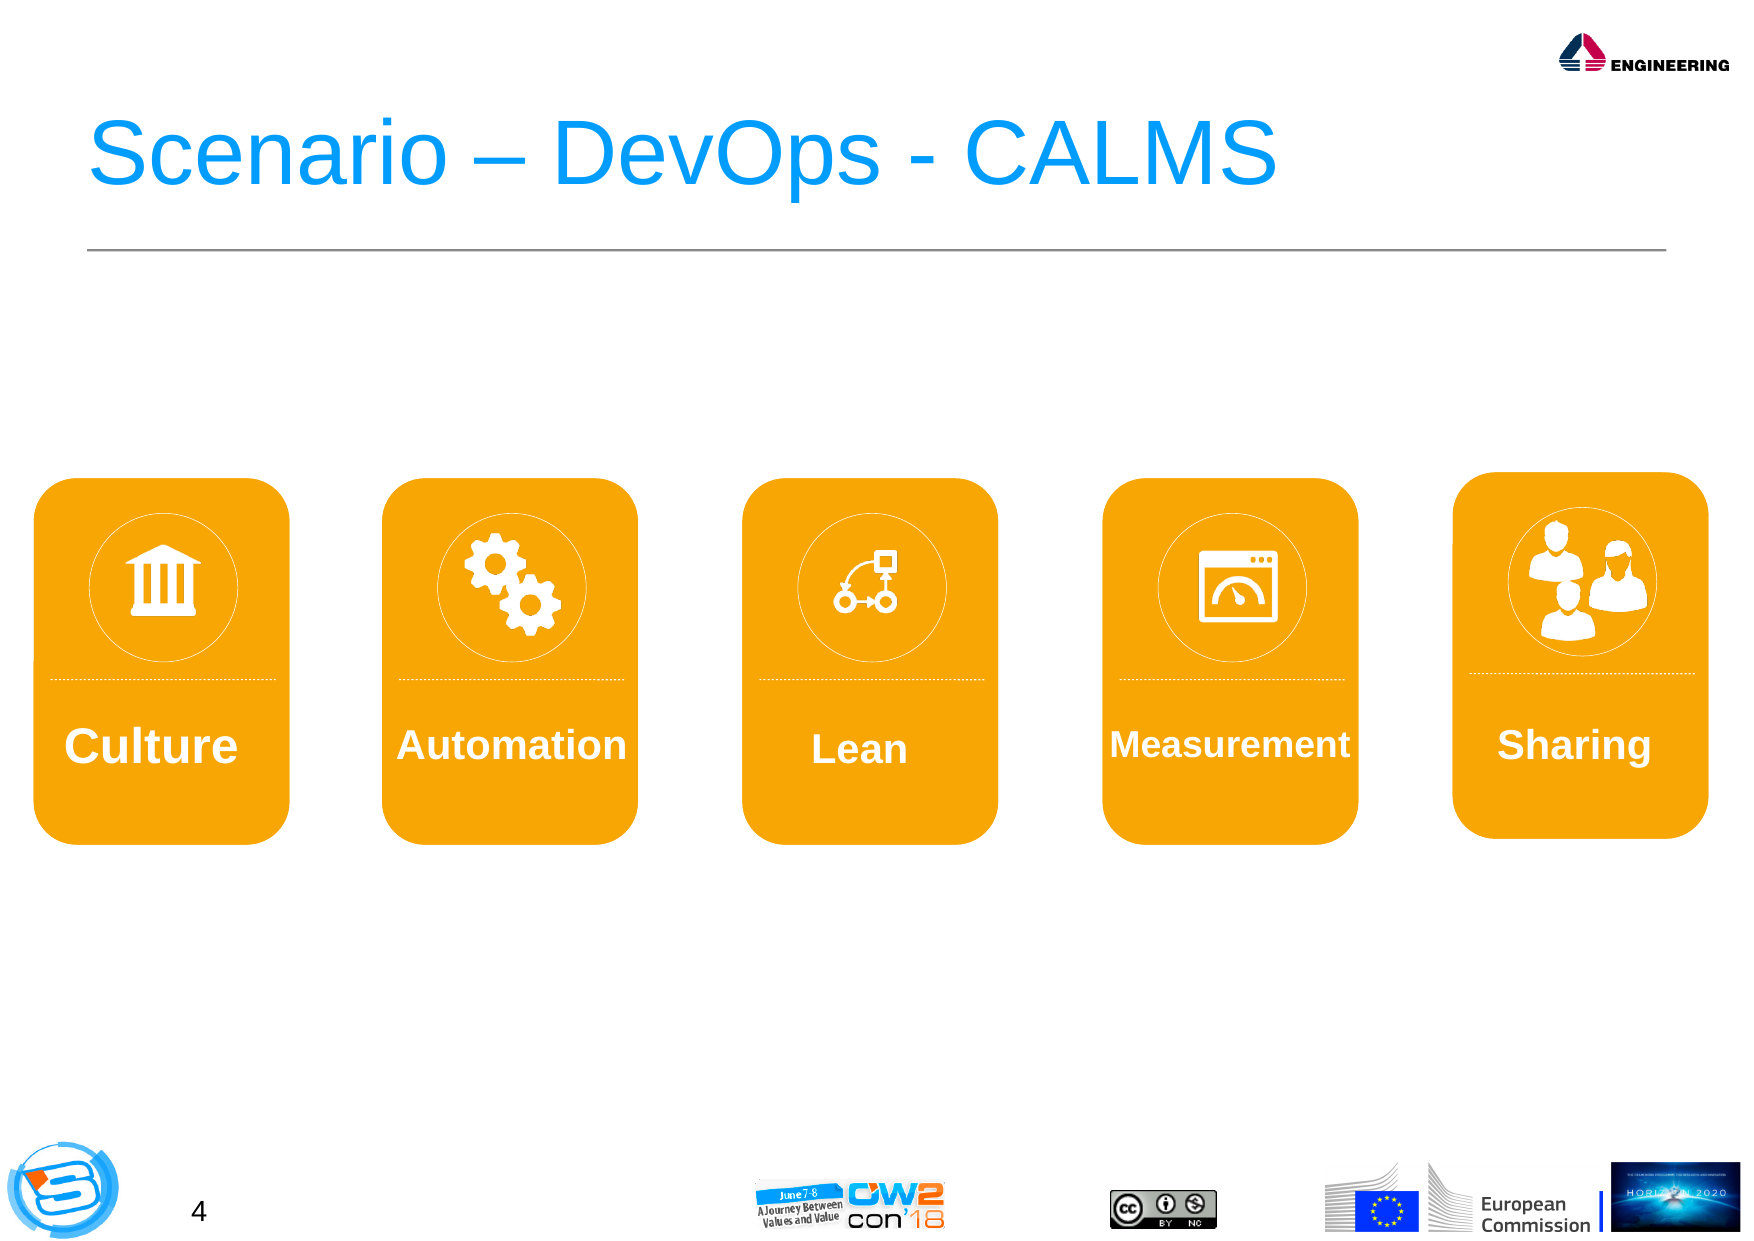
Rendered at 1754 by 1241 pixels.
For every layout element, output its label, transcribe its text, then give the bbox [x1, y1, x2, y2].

text_box [1102, 773, 1359, 845]
picture [1110, 1190, 1217, 1229]
text_box [742, 478, 999, 845]
text_box Lean [752, 681, 989, 816]
text_box Measurement [1082, 712, 1388, 773]
picture [1559, 33, 1729, 71]
text_box Automation [380, 710, 644, 826]
picture [1611, 1162, 1741, 1232]
picture [115, 535, 208, 628]
text_box [1452, 472, 1709, 823]
picture [755, 1179, 945, 1229]
picture [4, 1139, 122, 1241]
text_box [1102, 478, 1359, 712]
text_box [1465, 826, 1697, 839]
picture [1192, 543, 1284, 626]
text_box [33, 478, 290, 845]
text_box Culture [43, 680, 280, 816]
picture [1522, 517, 1657, 644]
text_box [389, 826, 631, 845]
text_box [382, 478, 638, 710]
picture [453, 525, 567, 638]
picture [824, 543, 909, 619]
text_box Sharing [1462, 710, 1699, 826]
picture [1325, 1162, 1603, 1232]
title Scenario – DevOps - CALMS [87, 49, 1667, 257]
